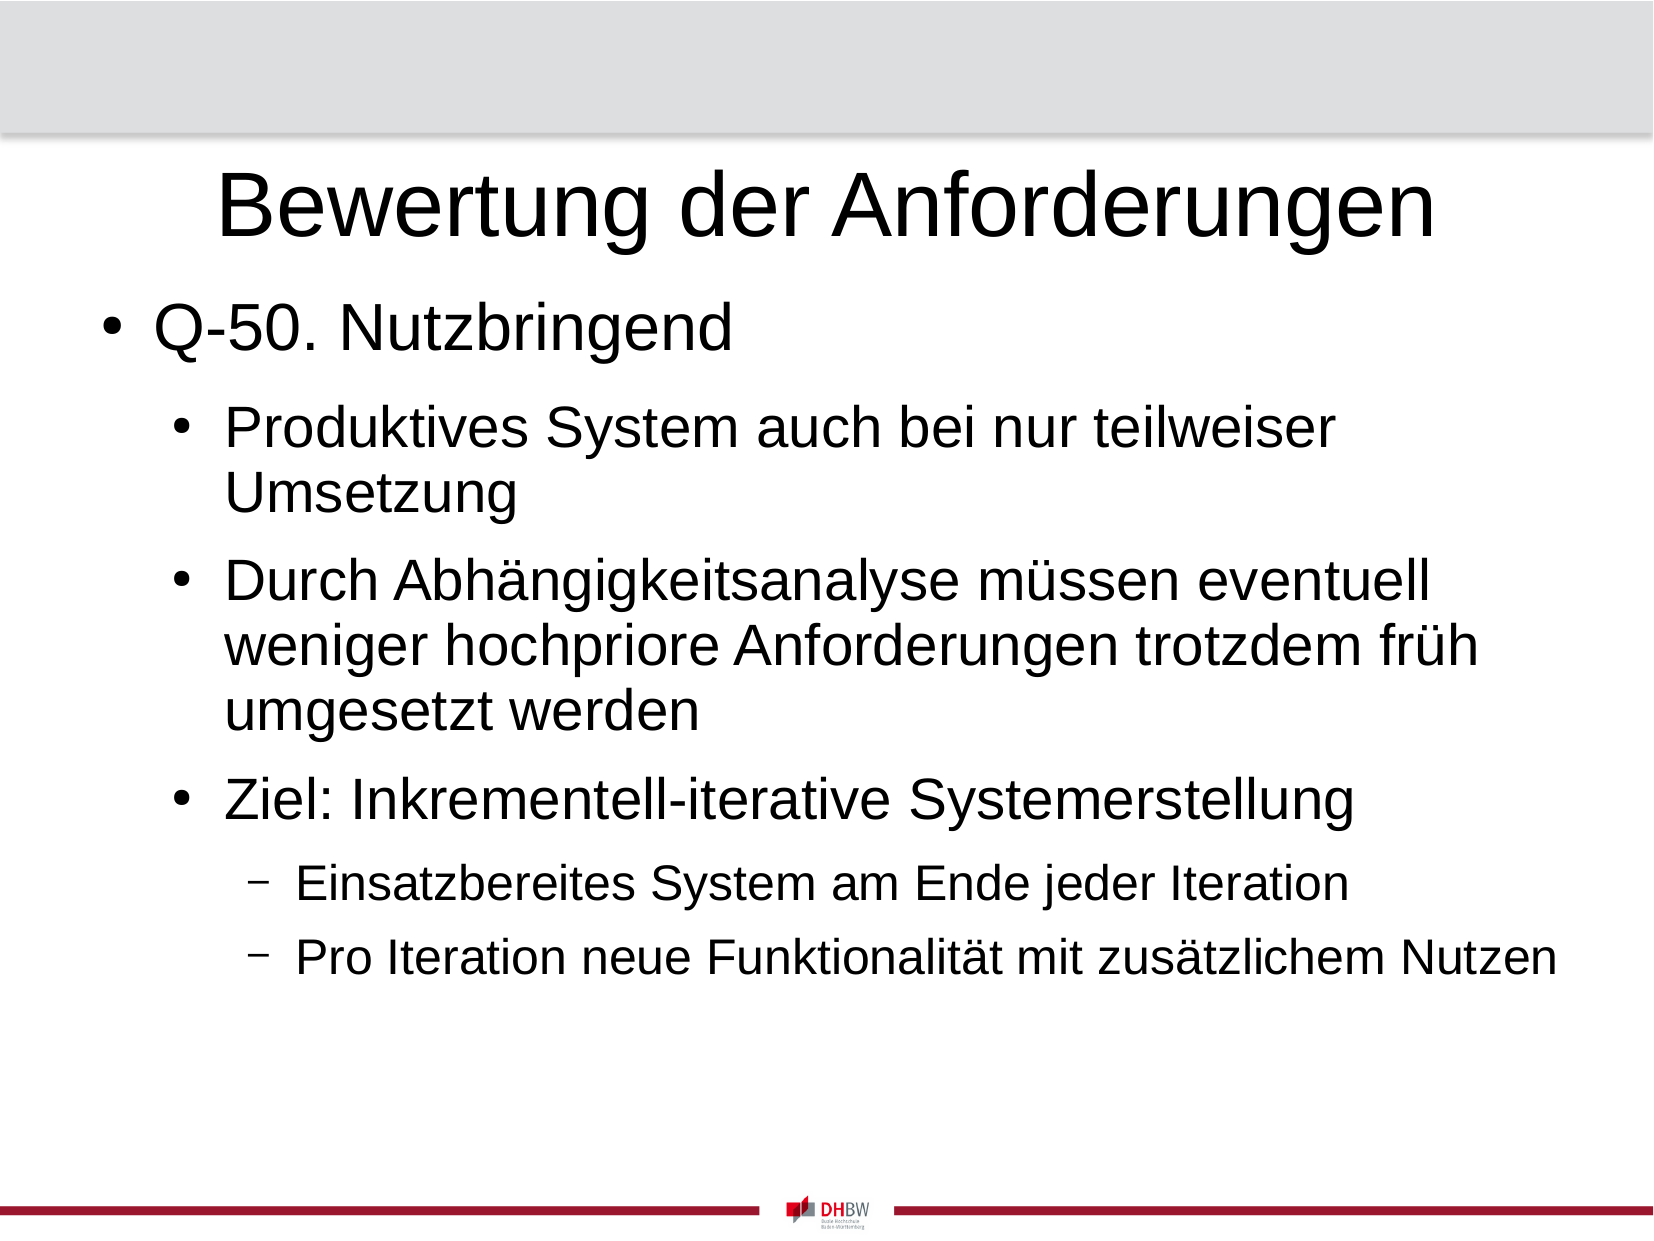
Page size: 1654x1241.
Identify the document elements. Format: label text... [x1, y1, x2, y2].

picture [0, 1, 1654, 1237]
list Q-50. Nutzbringend Produktives System auch bei nur teilweiser Umsetzung Durch Abhängigkeitsanalyse müssen eventuell weniger hochpriore Anforderungen trotzdem früh umgesetzt werden Ziel: Inkrementell-iterative Systemerstellung Einsatzbereites System am Ende jeder Iteration Pro Iteration neue Funktionalität mit zusätzlichem Nutzen [82, 290, 1571, 1010]
title Bewertung der Anforderungen [82, 147, 1571, 257]
